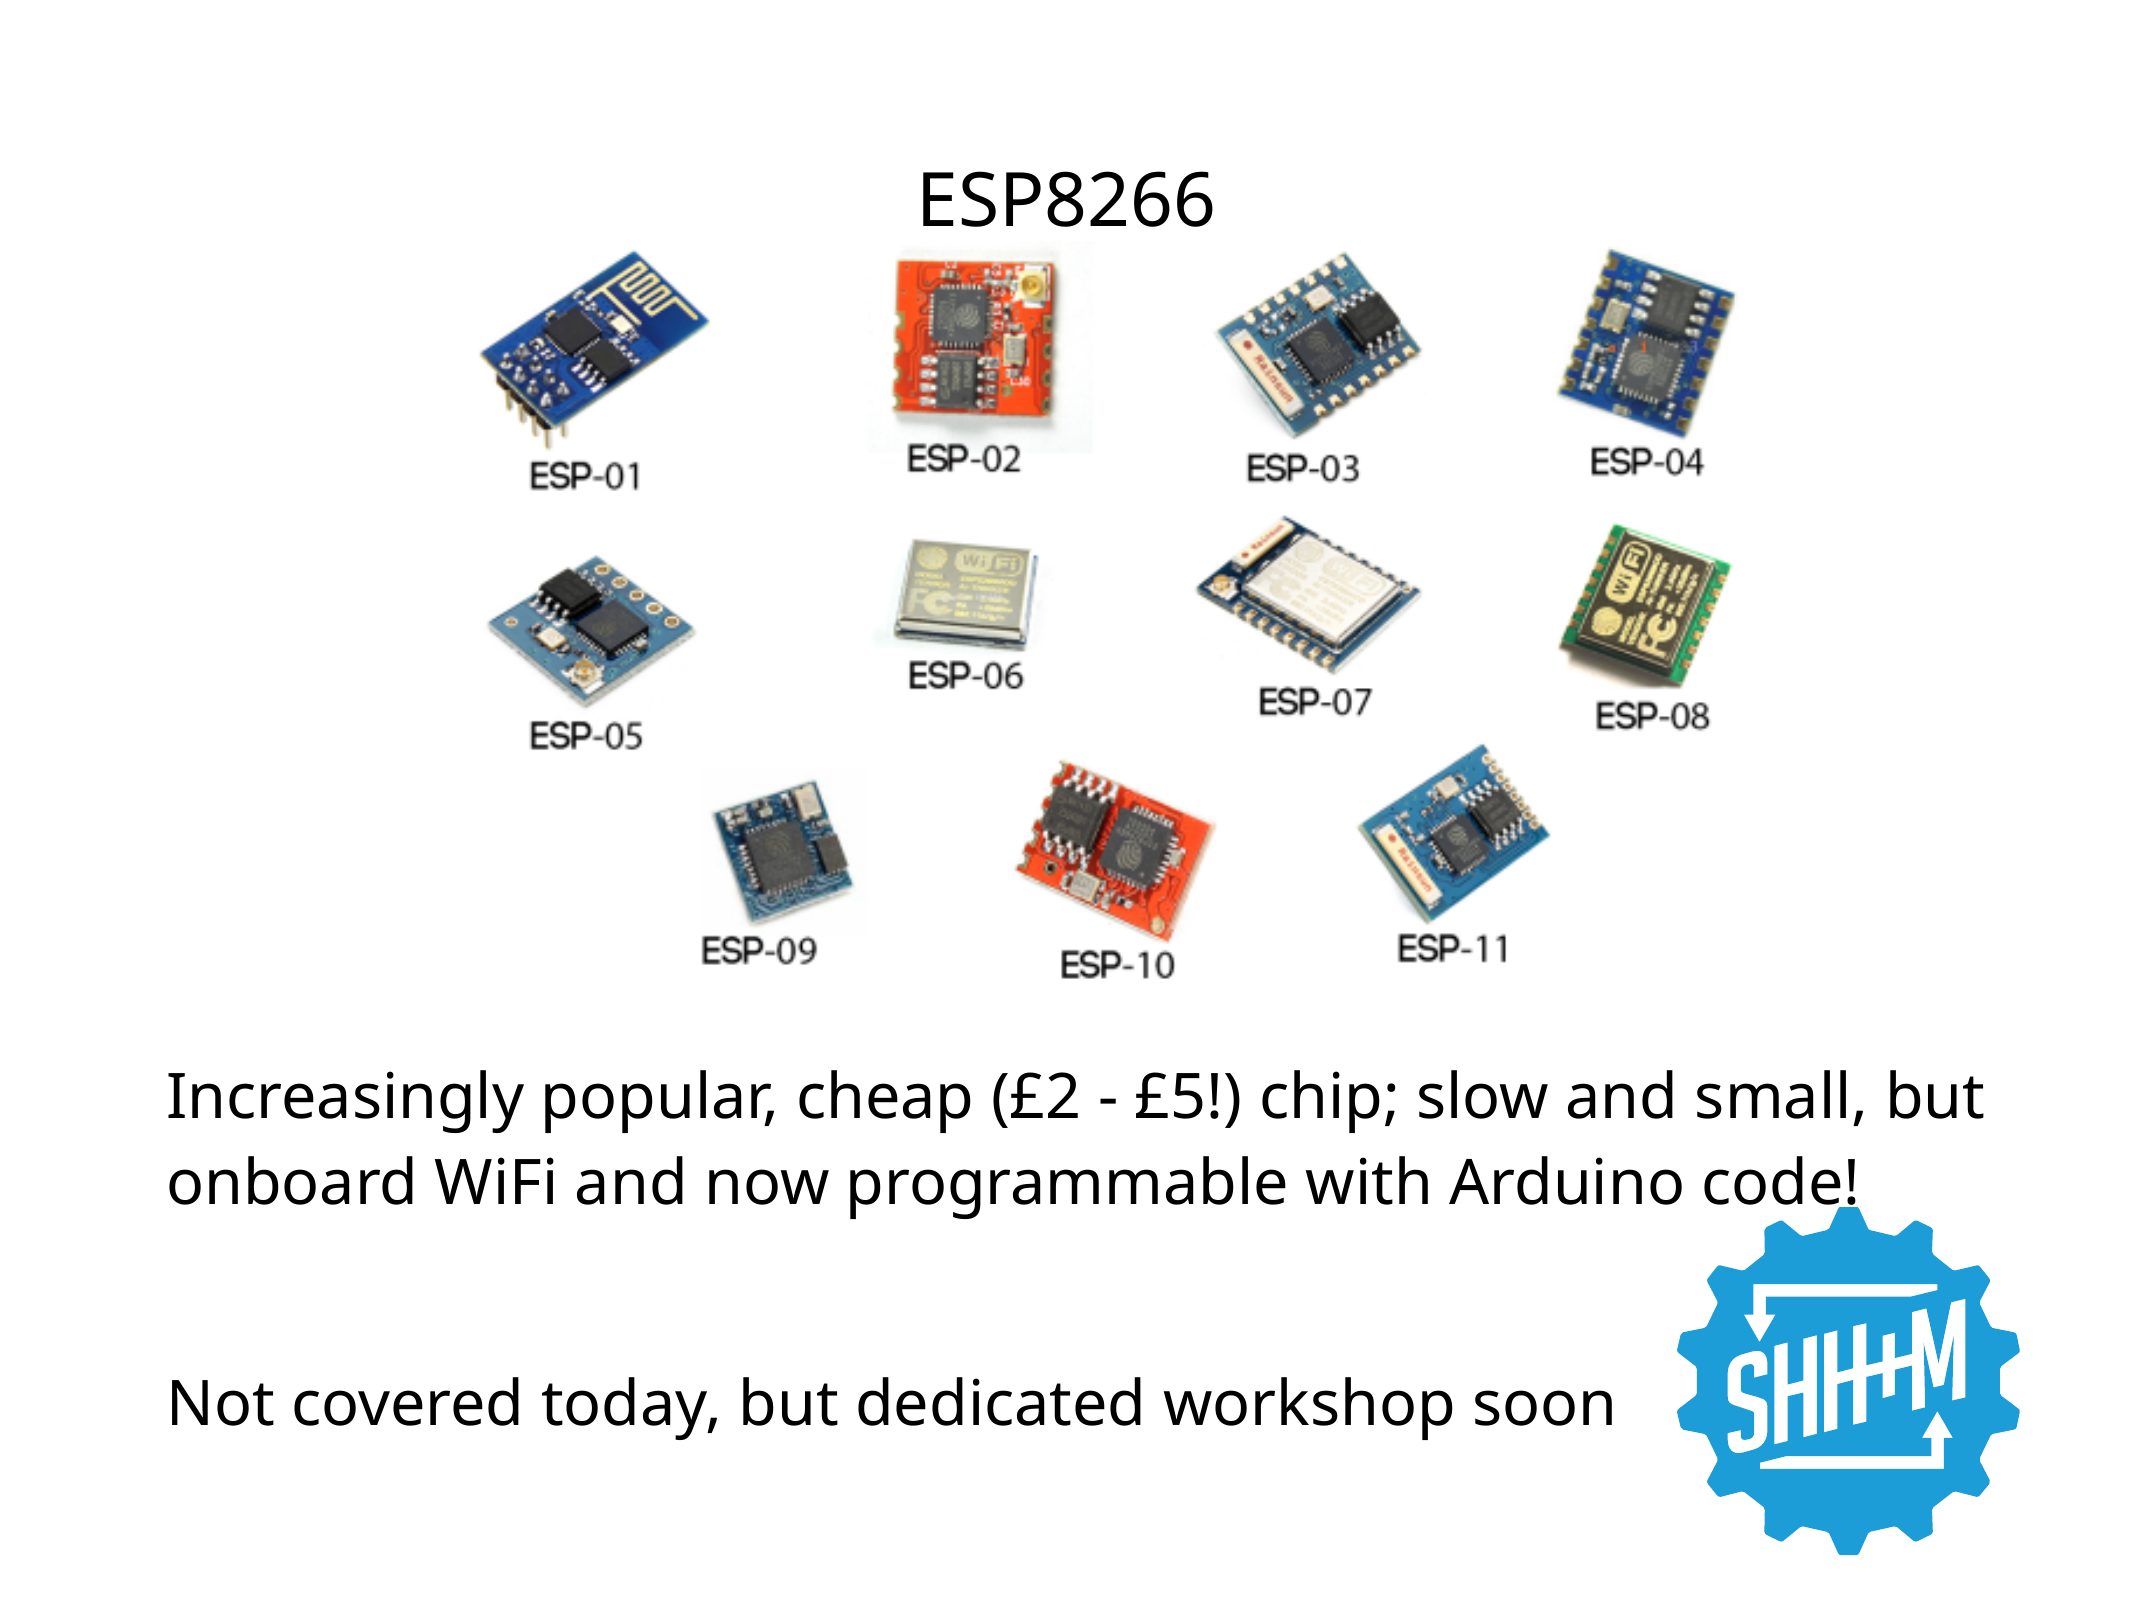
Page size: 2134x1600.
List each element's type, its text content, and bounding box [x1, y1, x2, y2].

picture [418, 241, 1819, 1028]
title ESP8266 [106, 63, 2027, 331]
picture [1677, 1207, 2020, 1556]
list Increasingly popular, cheap (£2 - £5!) chip; slow and small, but onboard WiFi and now programmable with Arduino code! Not covered today, but dedicated workshop soon [106, 1051, 2027, 1453]
